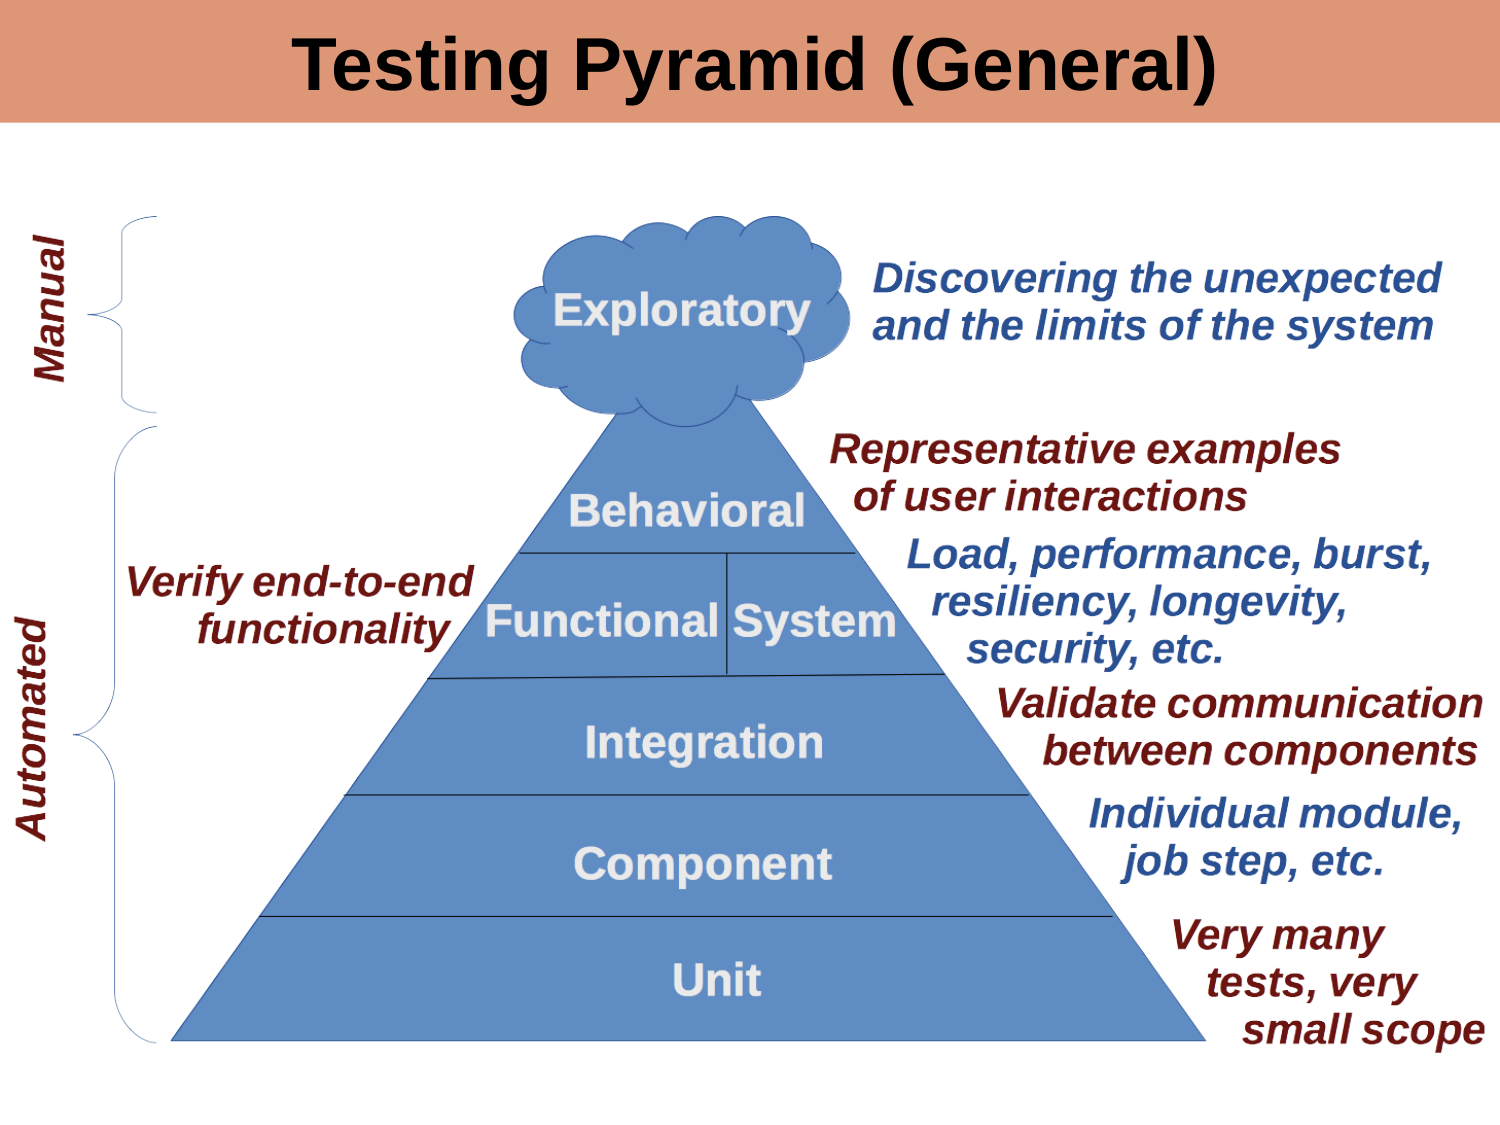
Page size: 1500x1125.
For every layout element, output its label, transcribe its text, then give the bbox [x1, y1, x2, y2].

picture [0, 216, 1500, 1059]
text_box Testing Pyramid (General) [0, 0, 1500, 123]
